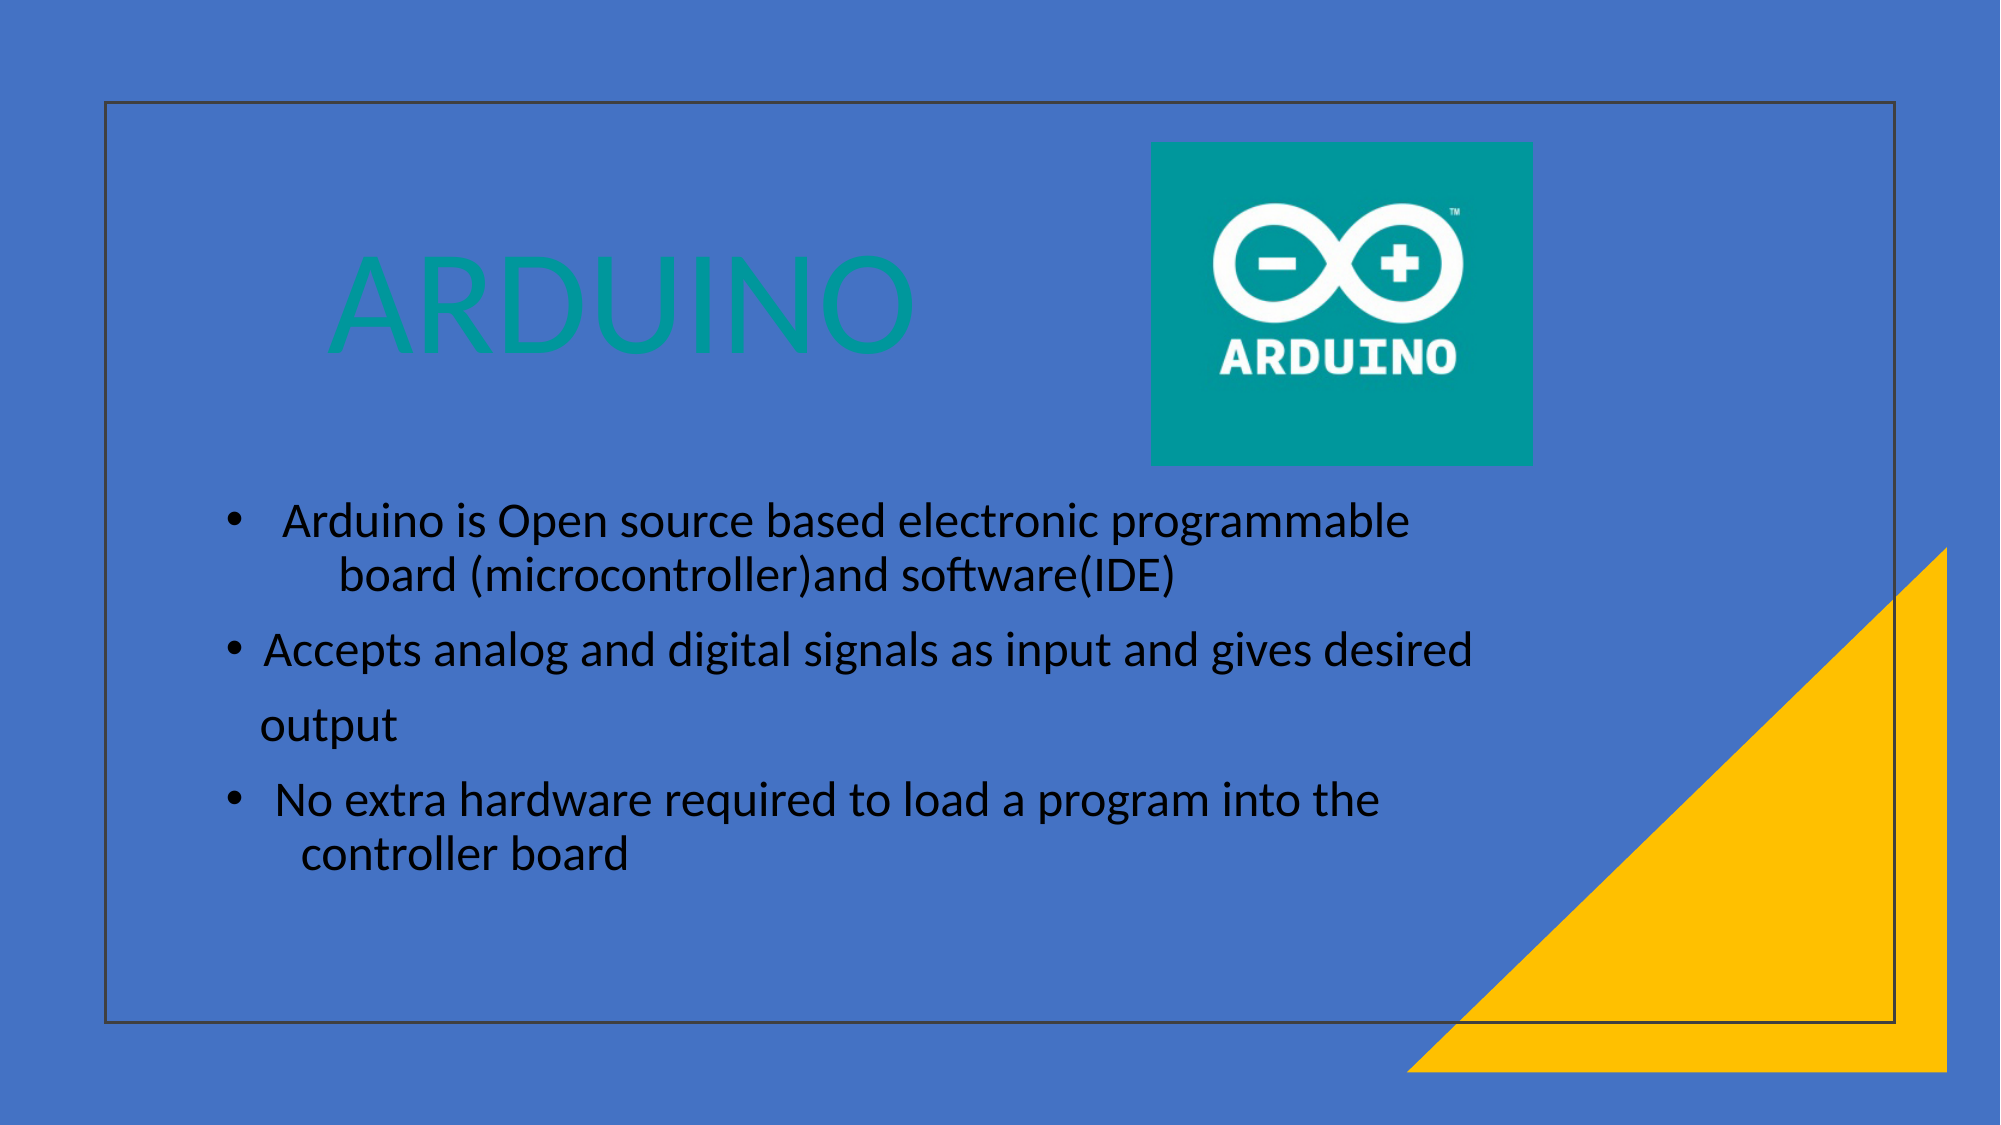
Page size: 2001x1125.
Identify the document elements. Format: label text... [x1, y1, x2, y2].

title ARDUINO [210, 172, 1075, 438]
list Arduino is Open source based electronic programmable board (microcontroller)and software(IDE) Accepts analog and digital signals as input and gives desired output No extra hardware required to load a program into the controller board [210, 487, 1536, 947]
picture [1151, 142, 1533, 466]
text_box [0, 0, 2000, 1125]
